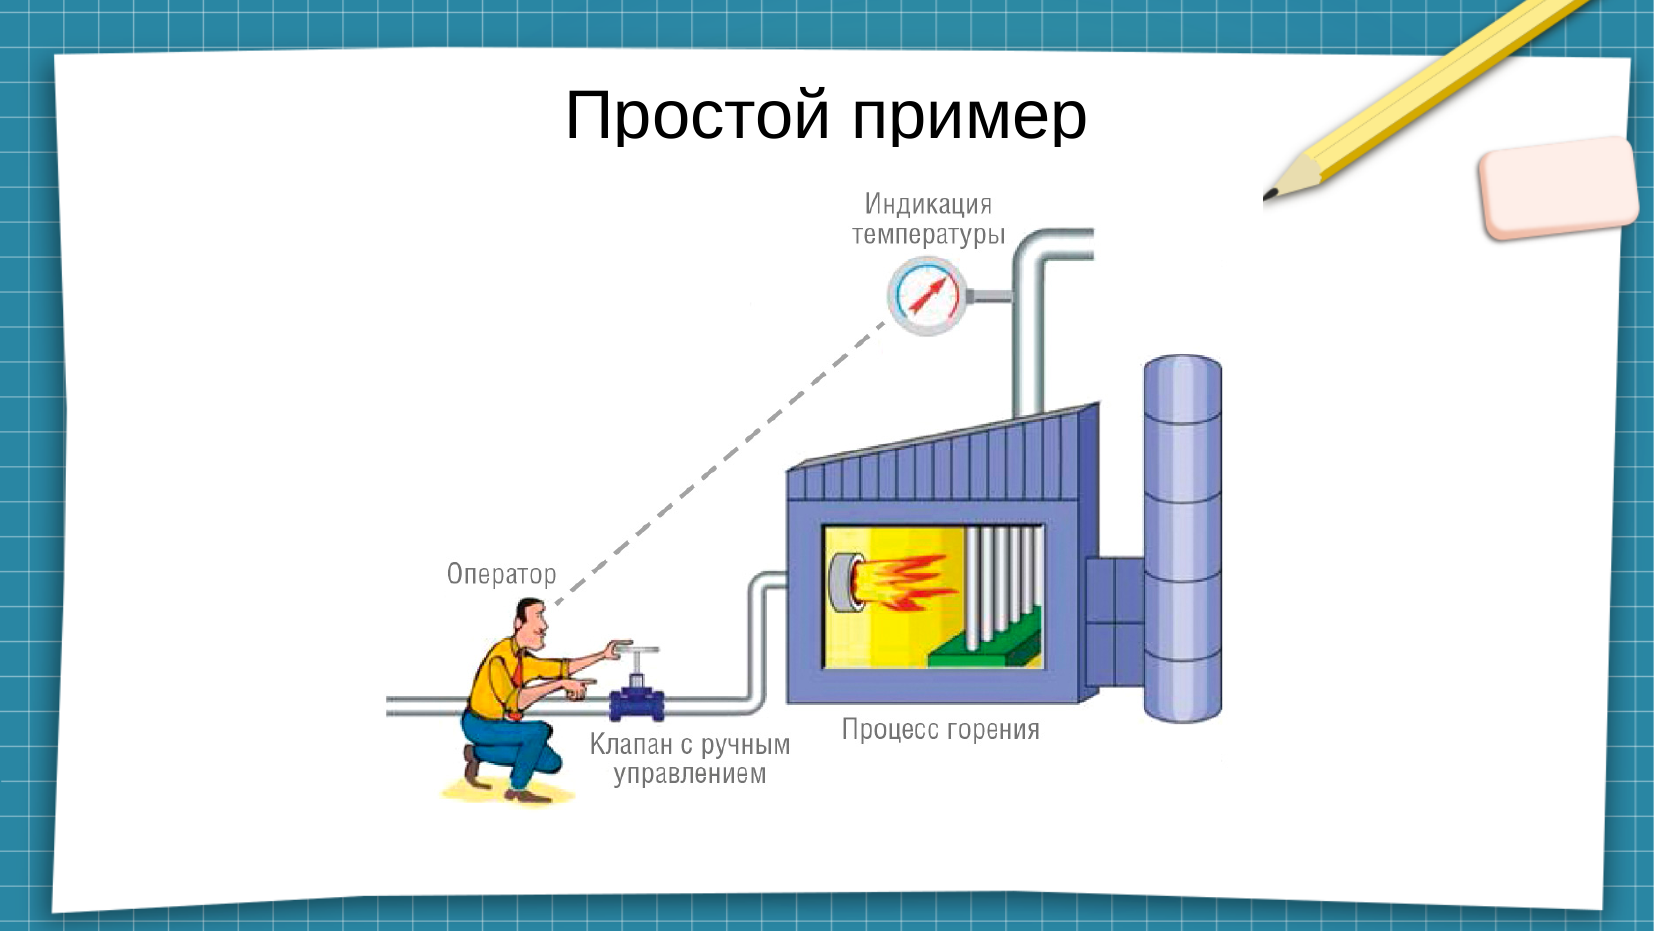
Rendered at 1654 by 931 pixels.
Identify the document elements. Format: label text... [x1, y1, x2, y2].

title Простой пример [82, 37, 1571, 193]
picture [0, 0, 1654, 931]
